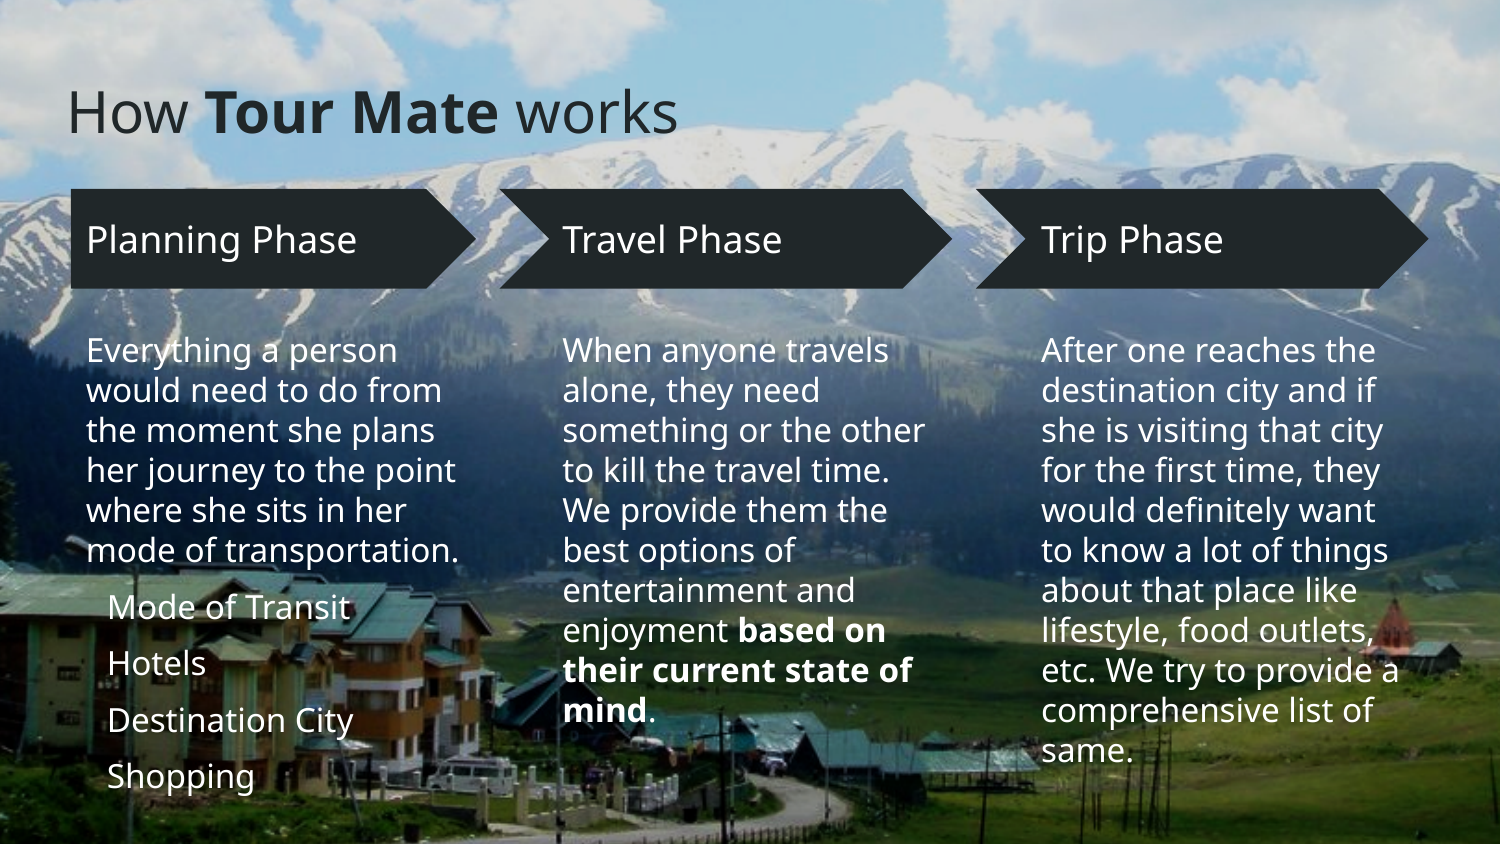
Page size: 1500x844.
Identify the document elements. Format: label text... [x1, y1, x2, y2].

title How Tour Mate works [51, 60, 1449, 155]
list When anyone travels alone, they need something or the other to kill the travel time. We provide them the best options of entertainment and enjoyment based on their current state of mind. [547, 314, 953, 432]
list After one reaches the destination city and if she is visiting that city for the first time, they would definitely want to know a lot of things about that place like lifestyle, food outlets, etc. We try to provide a comprehensive list of same. [1025, 314, 1432, 389]
list Planning Phase [70, 213, 442, 265]
picture [0, 0, 1500, 844]
text_box [499, 188, 953, 289]
list Everything a person would need to do from the moment she plans her journey to the point where she sits in her mode of transportation. Mode of Transit Hotels Destination City Shopping [70, 314, 477, 755]
list Trip Phase [1025, 213, 1397, 265]
text_box [70, 188, 476, 289]
text_box [975, 188, 1429, 289]
list Travel Phase [547, 213, 918, 265]
